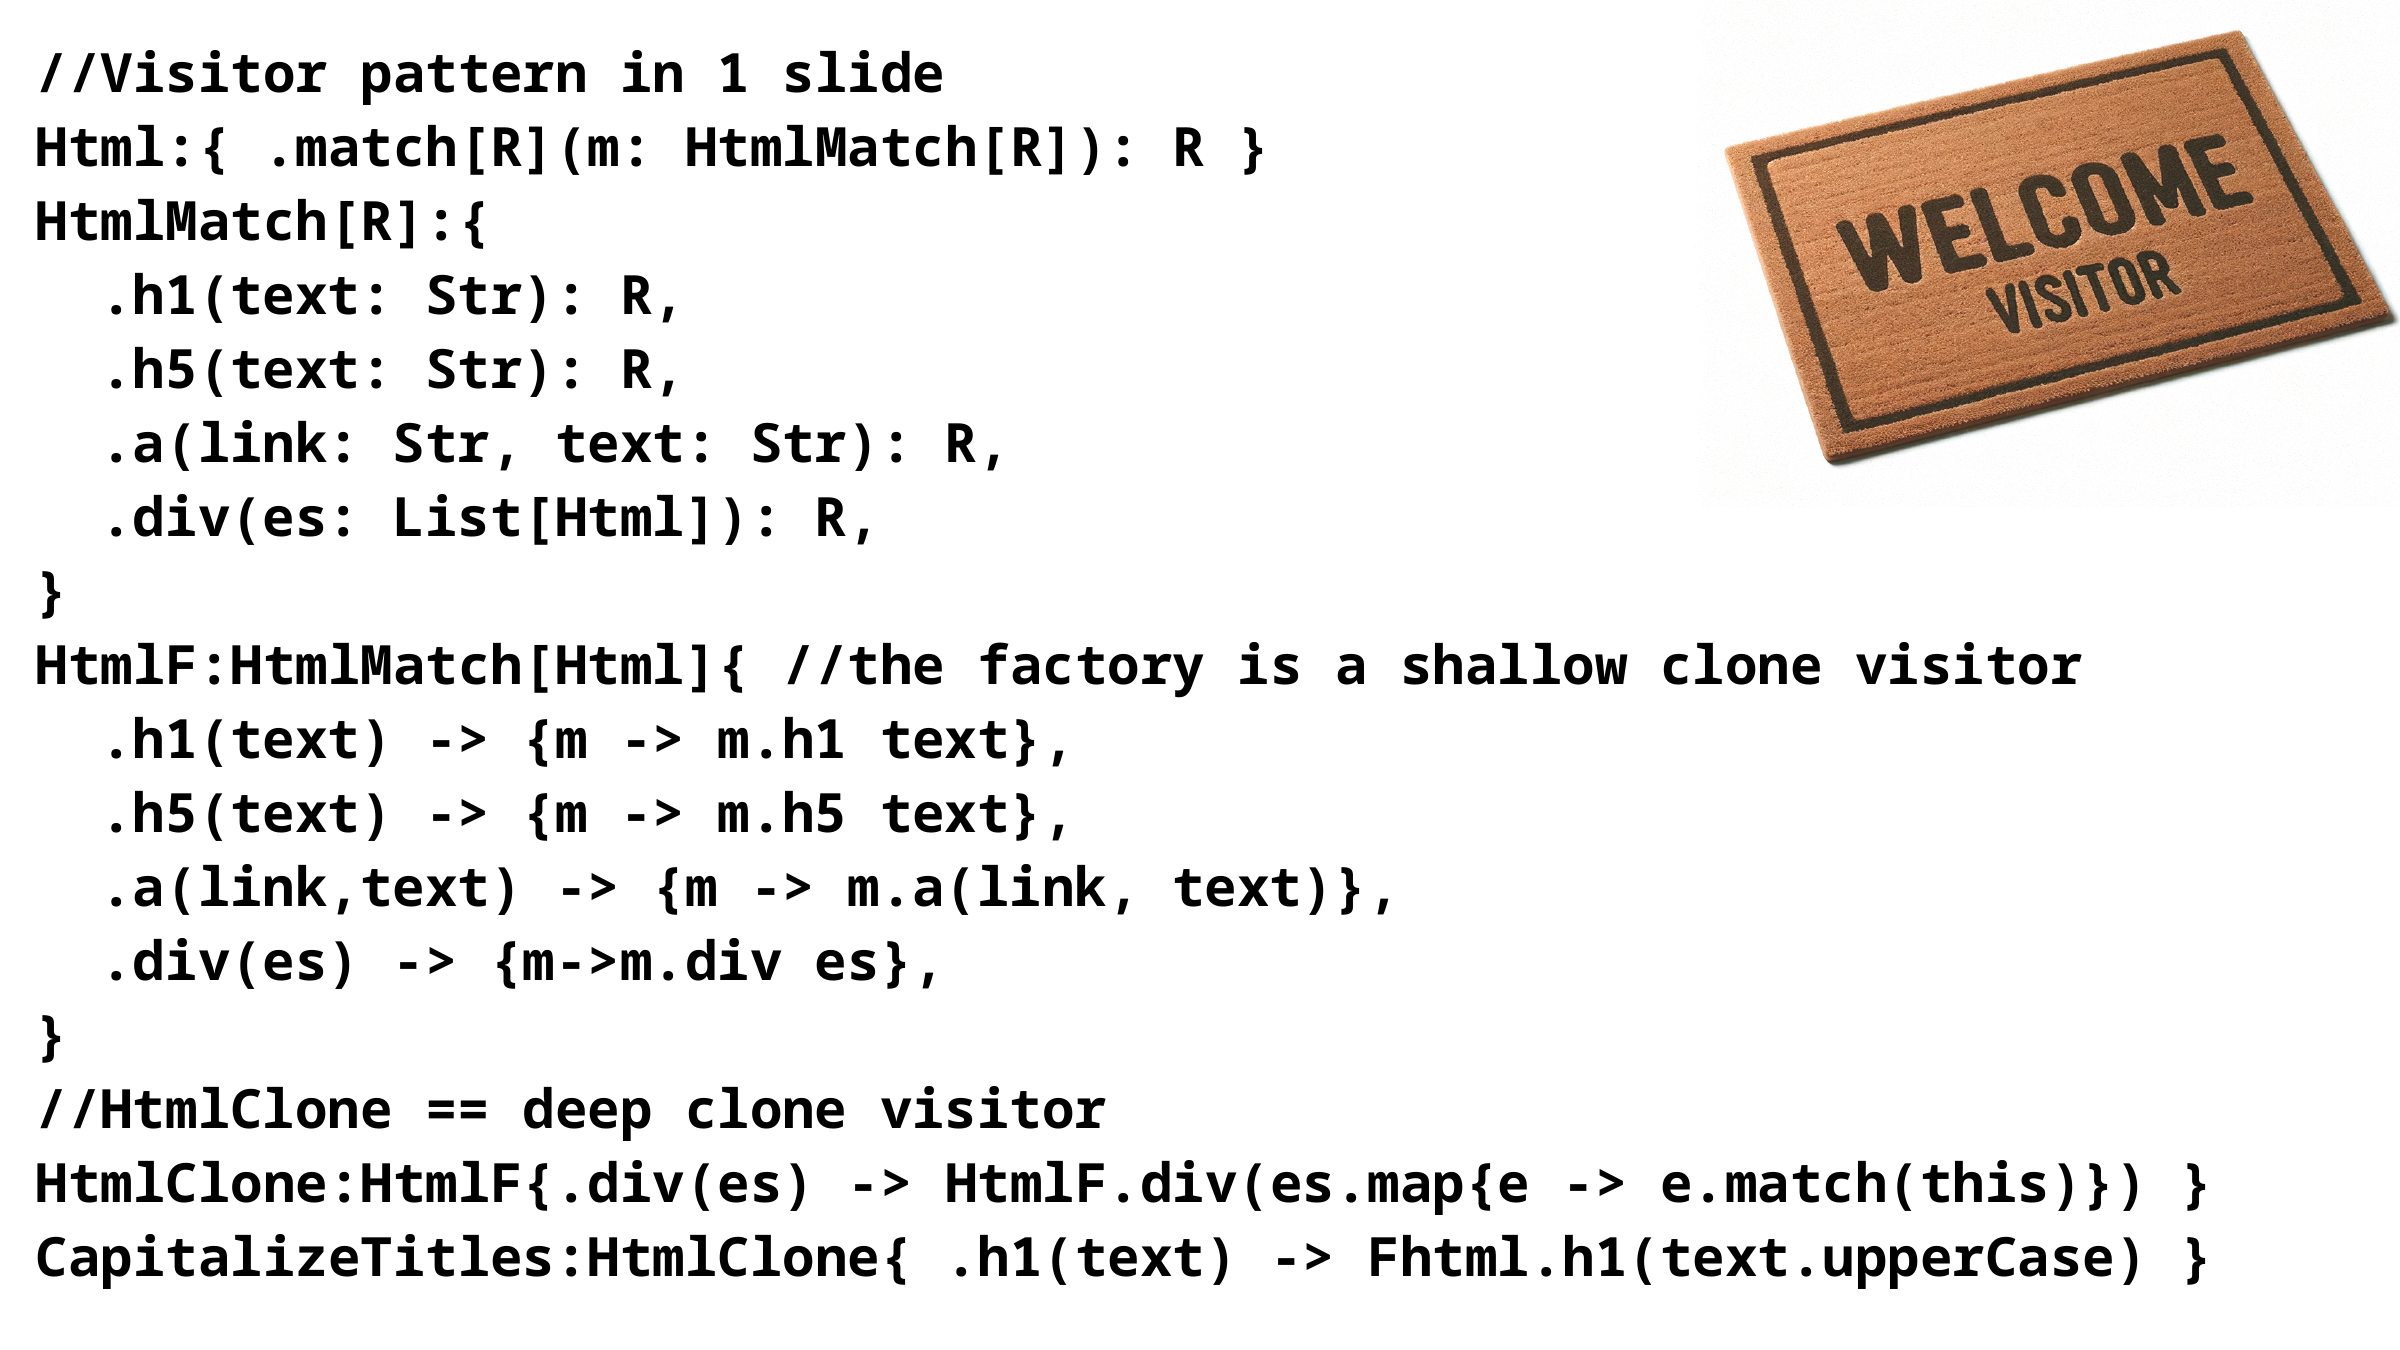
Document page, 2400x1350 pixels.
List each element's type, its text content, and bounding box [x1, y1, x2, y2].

picture [1692, 0, 2400, 507]
text_box //Visitor pattern in 1 slide Html:{ .match[R](m: HtmlMatch[R]): R } HtmlMatch[R]:{ .h1(text: Str): R, .h5(text: Str): R, .a(link: Str, text: Str): R, .div(es: List[Html]): R, } HtmlF:HtmlMatch[Html]{ //the factory is a shallow clone visitor .h1(text) -> {m -> m.h1 text}, .h5(text) -> {m -> m.h5 text}, .a(link,text) -> {m -> m.a(link, text)}, .div(es) -> {m->m.div es}, } //HtmlClone == deep clone visitor HtmlClone:HtmlF{.div(es) -> HtmlF.div(es.map{e -> e.match(this)}) } CapitalizeTitles:HtmlClone{ .h1(text) -> Fhtml.h1(text.upperCase) } ... myHtml.match(CapitalizeTitles)//usage [20, 27, 2400, 1339]
